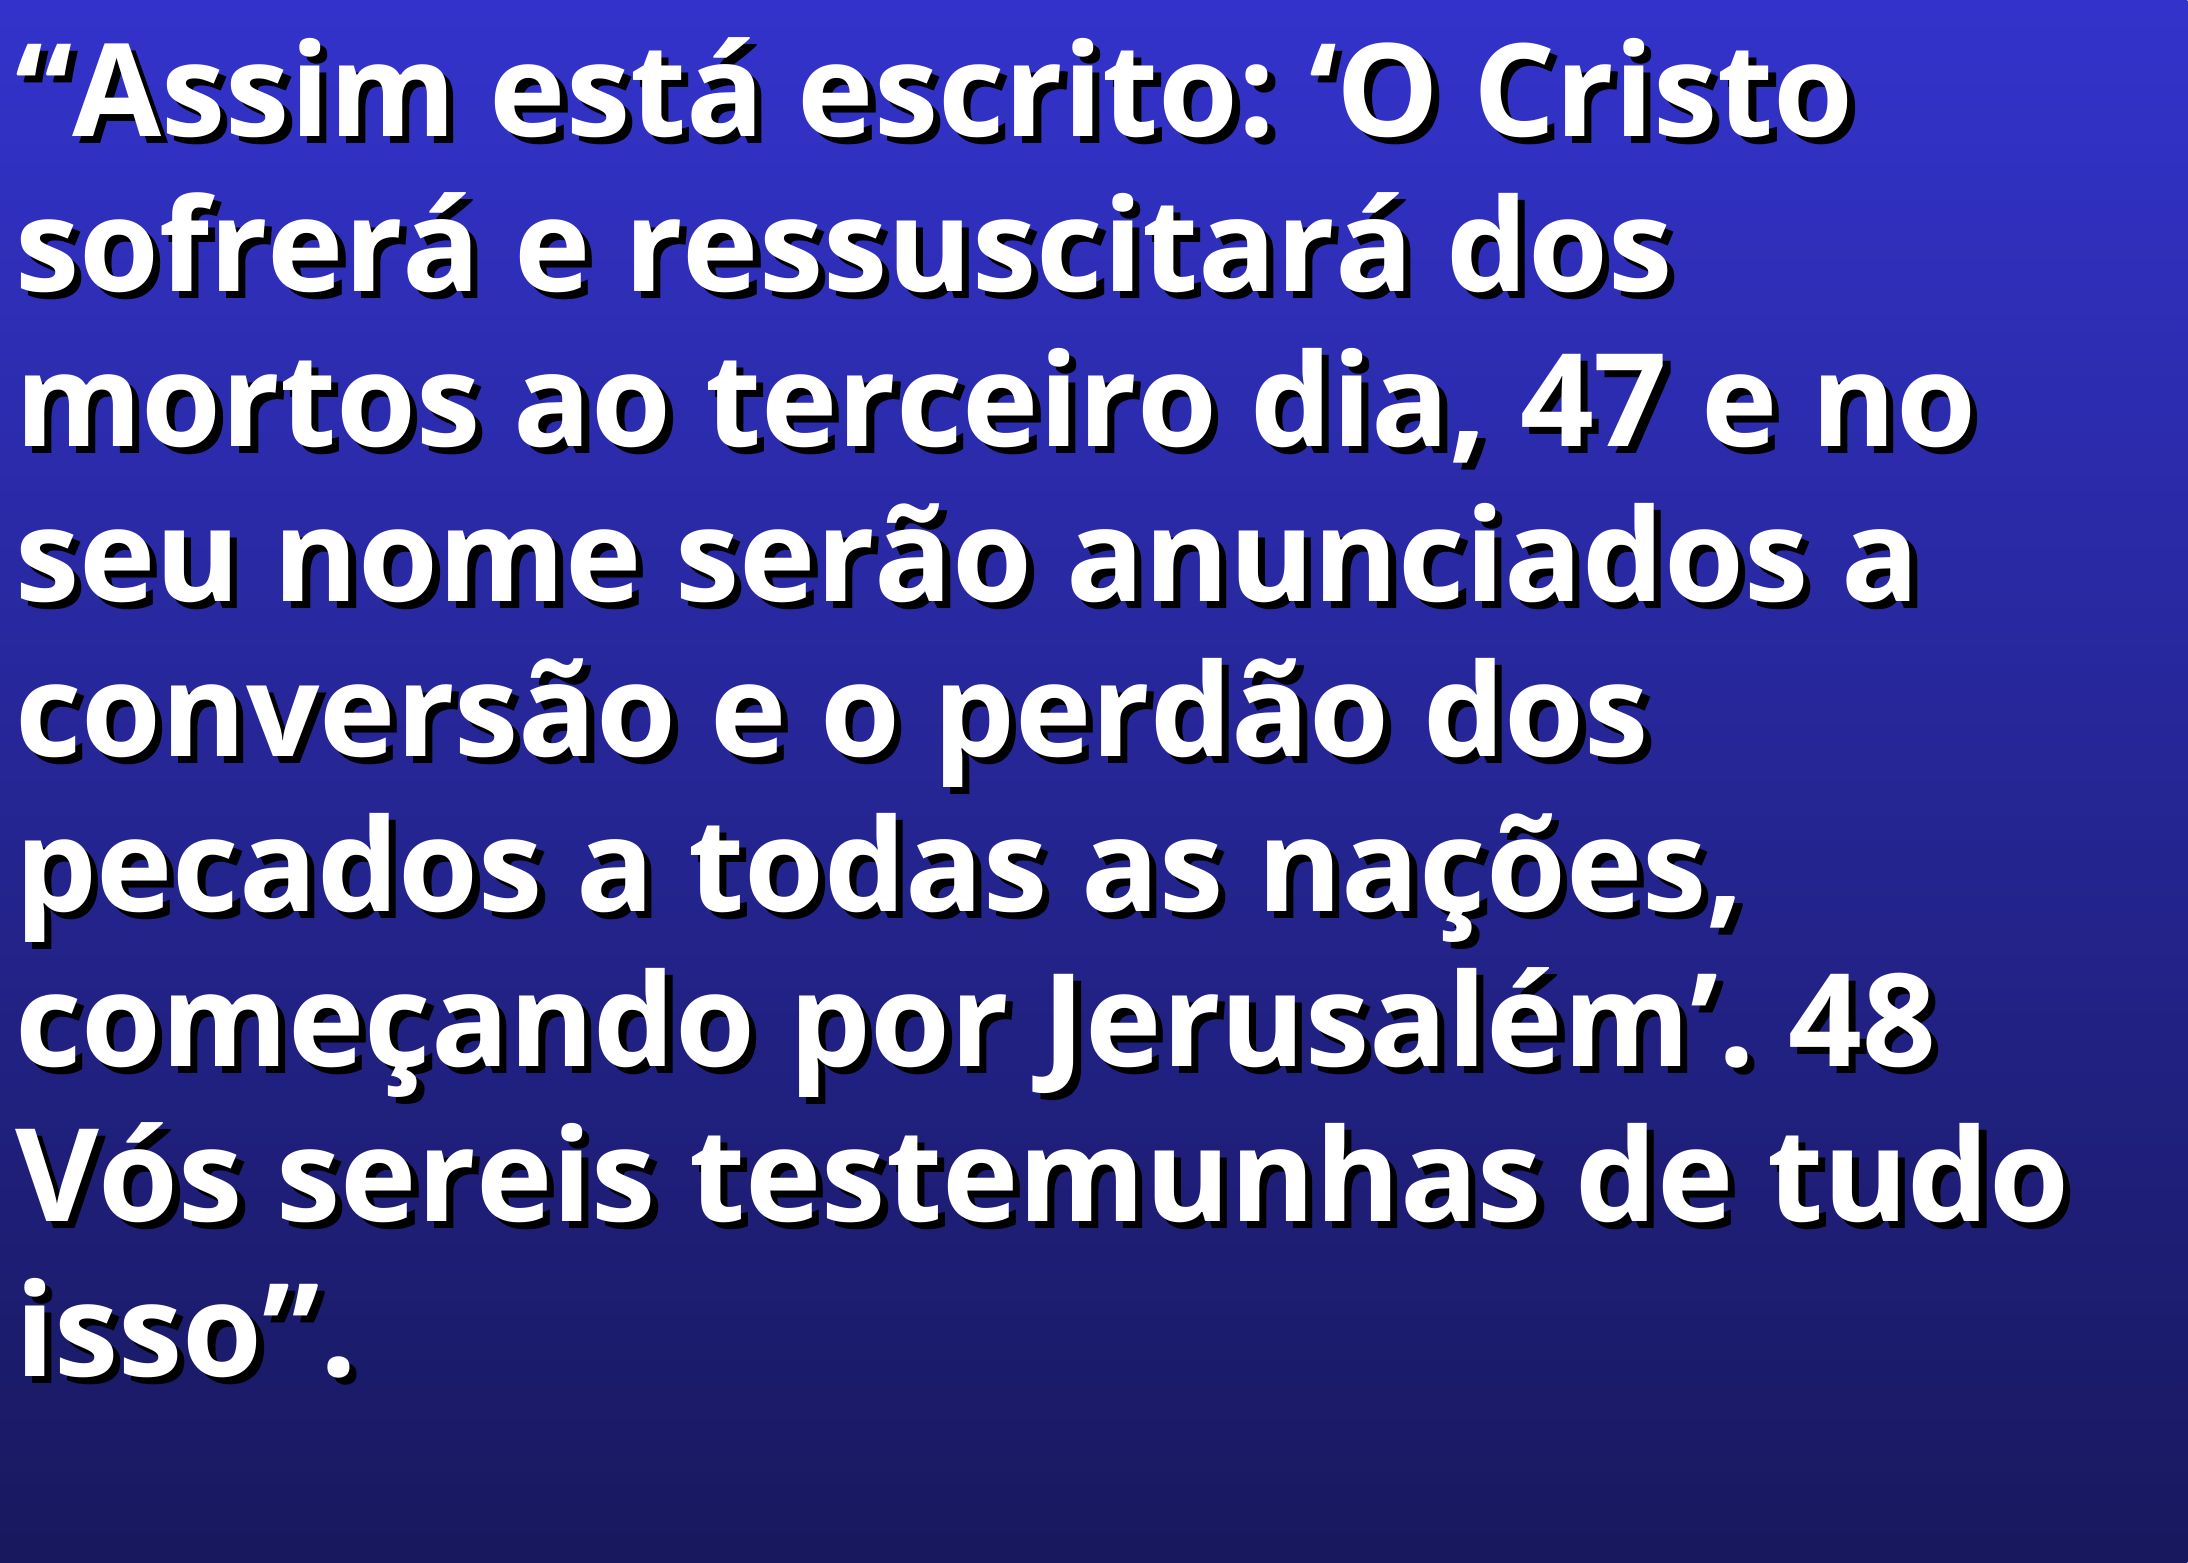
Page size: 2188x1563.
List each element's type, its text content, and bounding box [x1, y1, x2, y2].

text_box “Assim está escrito: ‘O Cristo sofrerá e ressuscitará dos mortos ao terceiro dia, 47 e no seu nome serão anunciados a conversão e o perdão dos pecados a todas as nações, começando por Jerusalém’. 48 Vós sereis testemunhas de tudo isso”. [0, 0, 2188, 1410]
